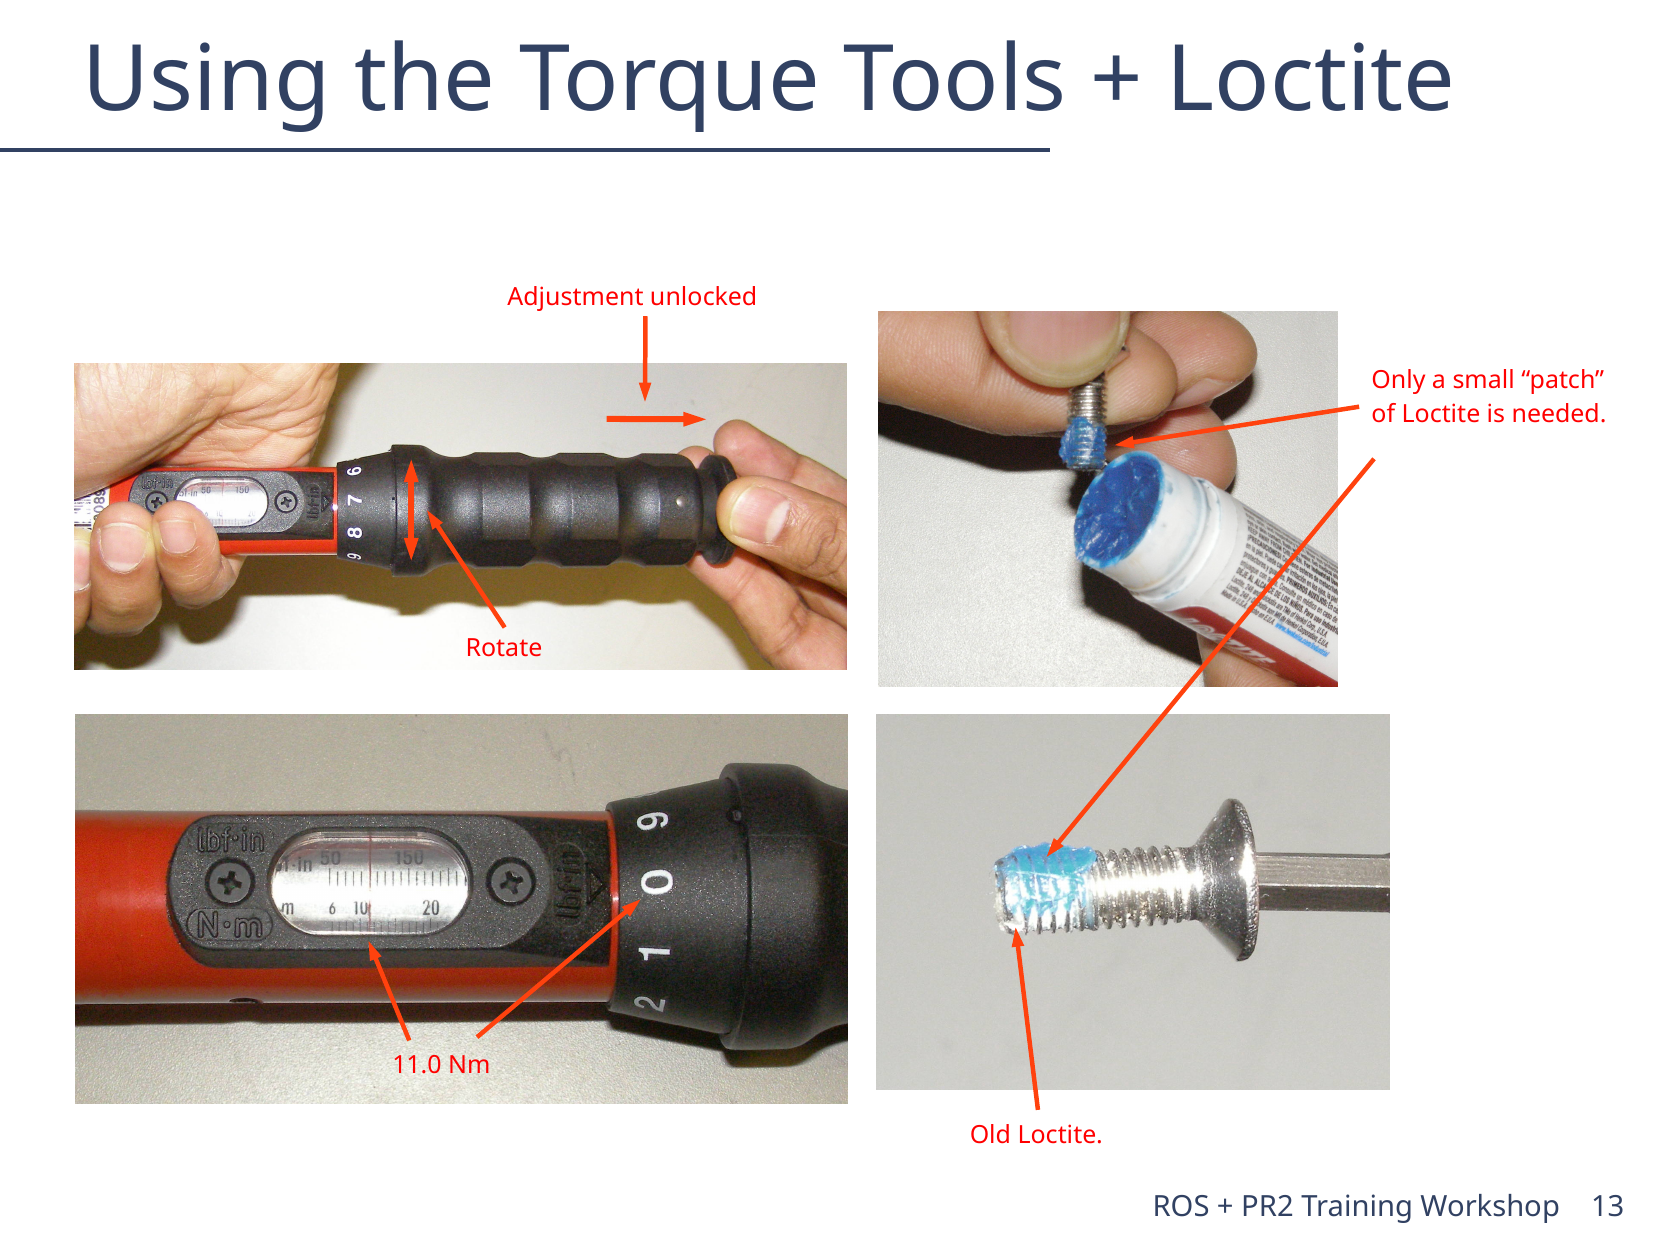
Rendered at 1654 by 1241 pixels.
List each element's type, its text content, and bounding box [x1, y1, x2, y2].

picture [74, 363, 847, 670]
text_box 11.0 Nm [377, 1039, 614, 1116]
text_box Adjustment unlocked [492, 271, 860, 322]
text_box Only a small “patch” of Loctite is needed. [1356, 354, 1629, 458]
picture [1190, 508, 1338, 688]
text_box Old Loctite. [954, 1109, 1236, 1154]
title Using the Torque Tools + Loctite [82, 0, 1613, 151]
picture [75, 714, 848, 1104]
picture [876, 714, 1390, 1090]
text_box Rotate [450, 622, 703, 750]
picture [878, 311, 1338, 688]
